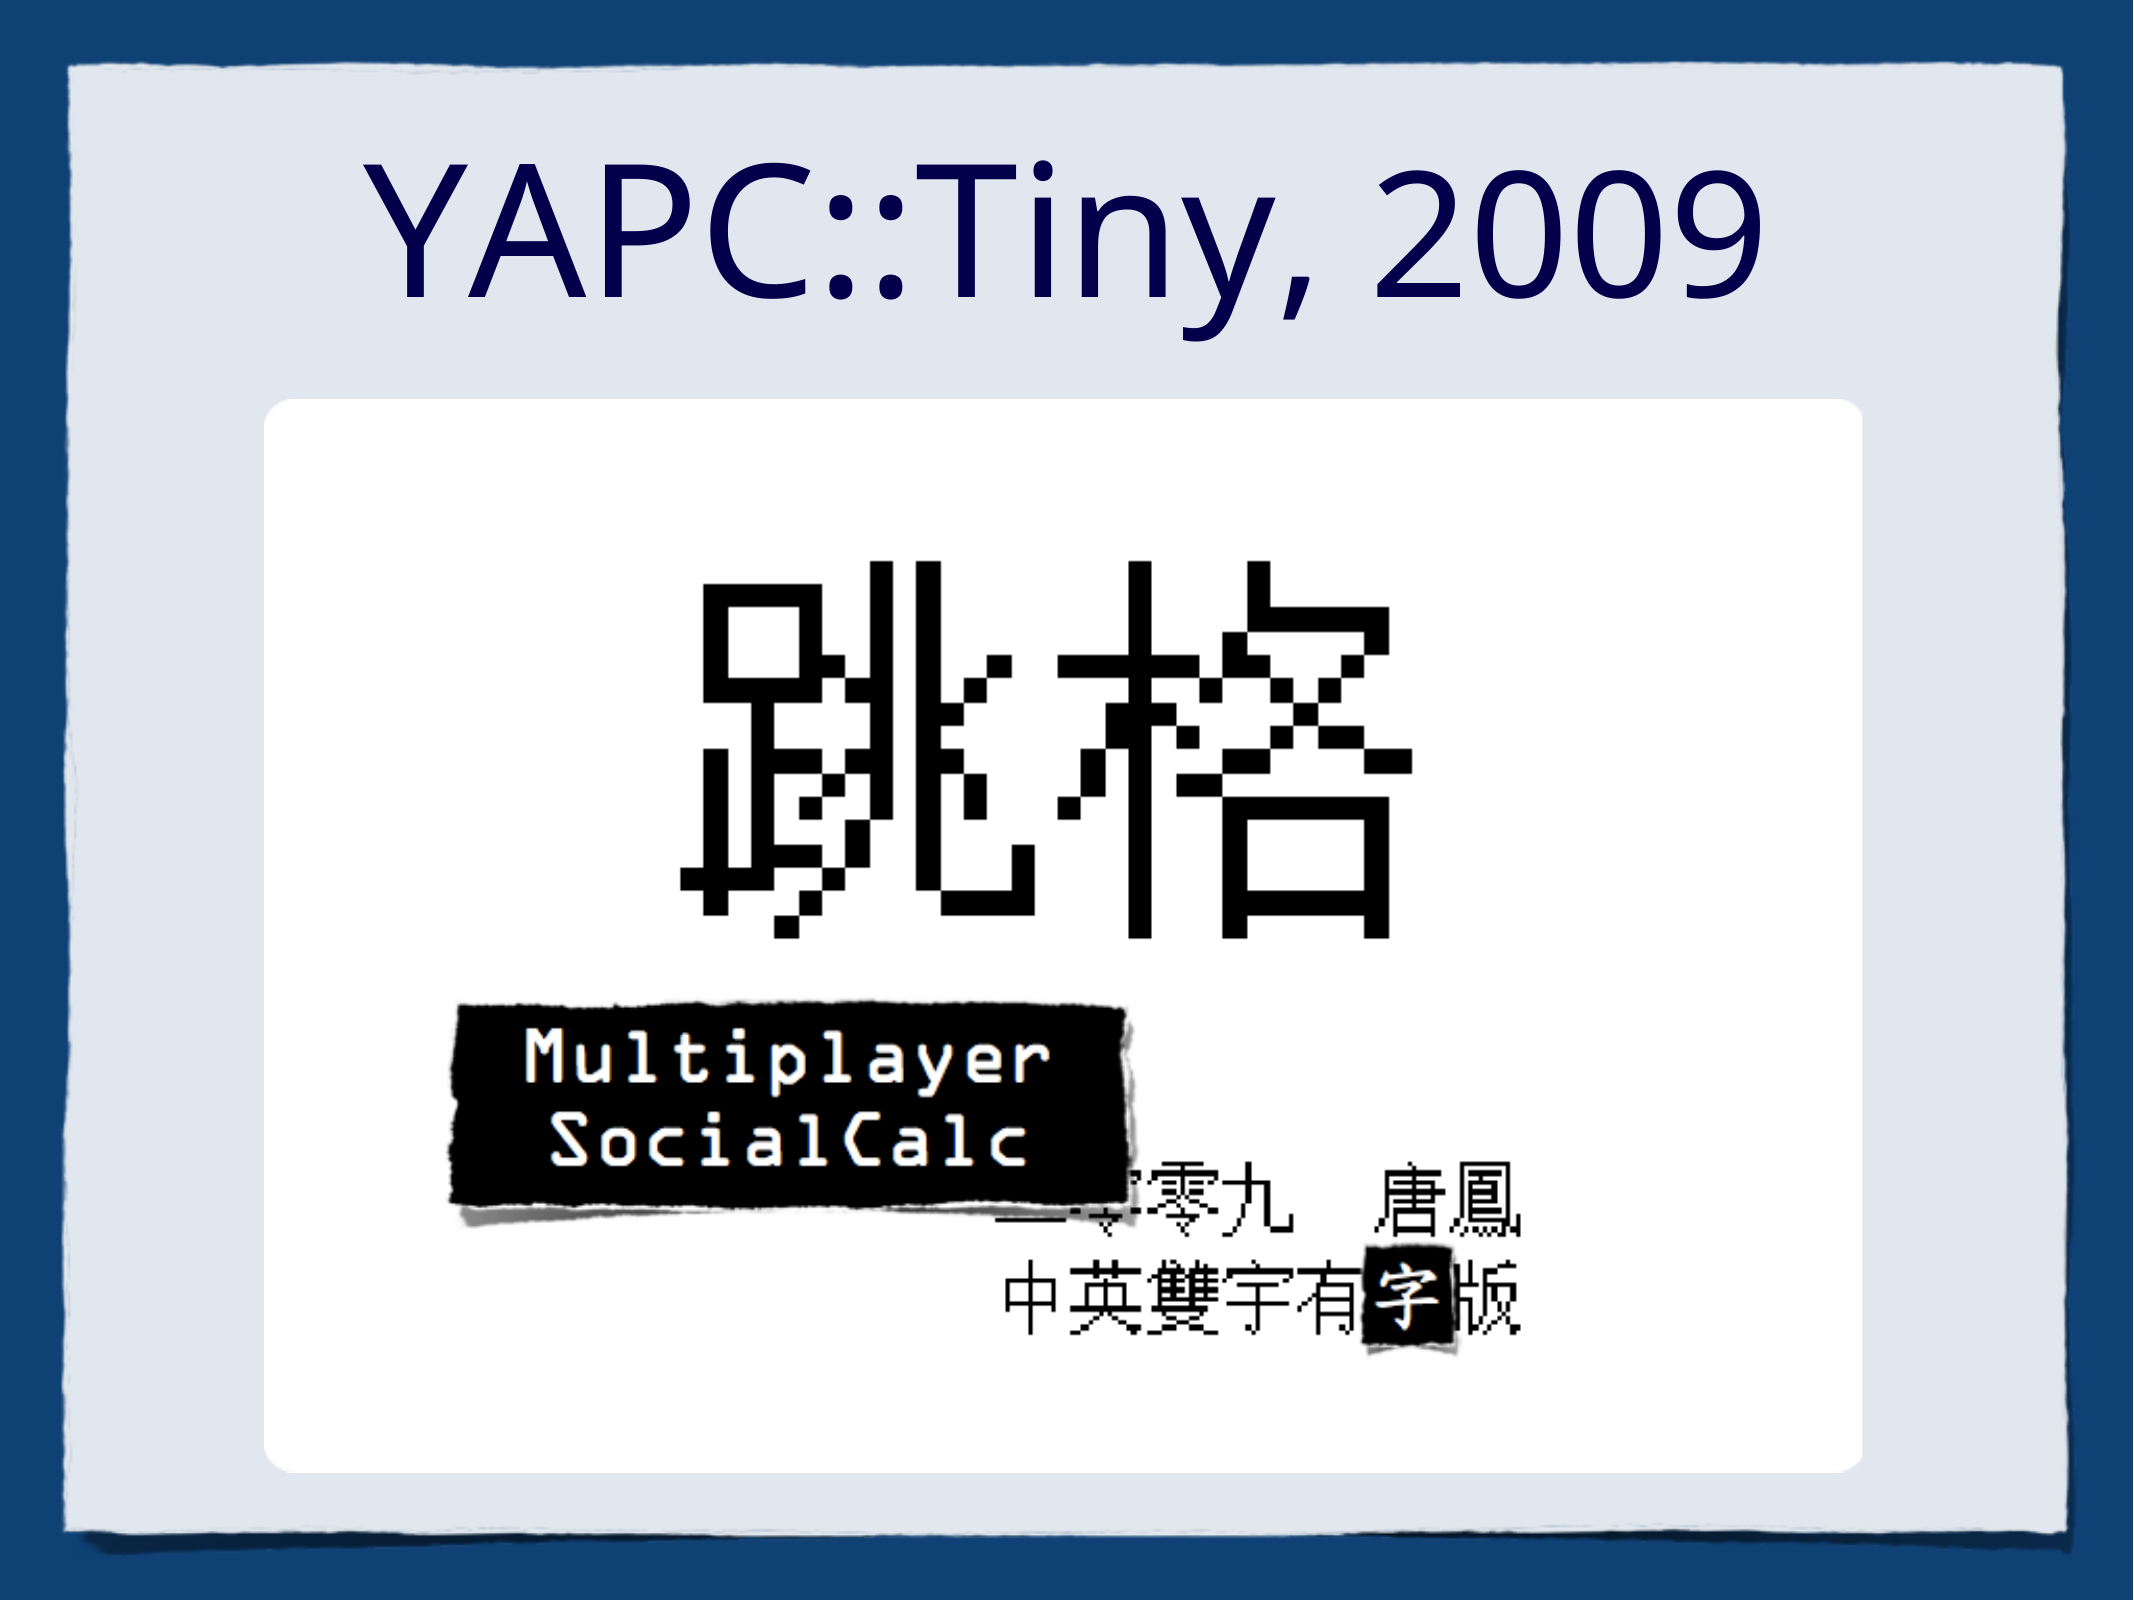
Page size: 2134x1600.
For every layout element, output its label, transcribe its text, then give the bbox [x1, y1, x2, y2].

picture [54, 52, 2078, 1559]
text_box YAPC::Tiny, 2009 [81, 22, 2053, 423]
